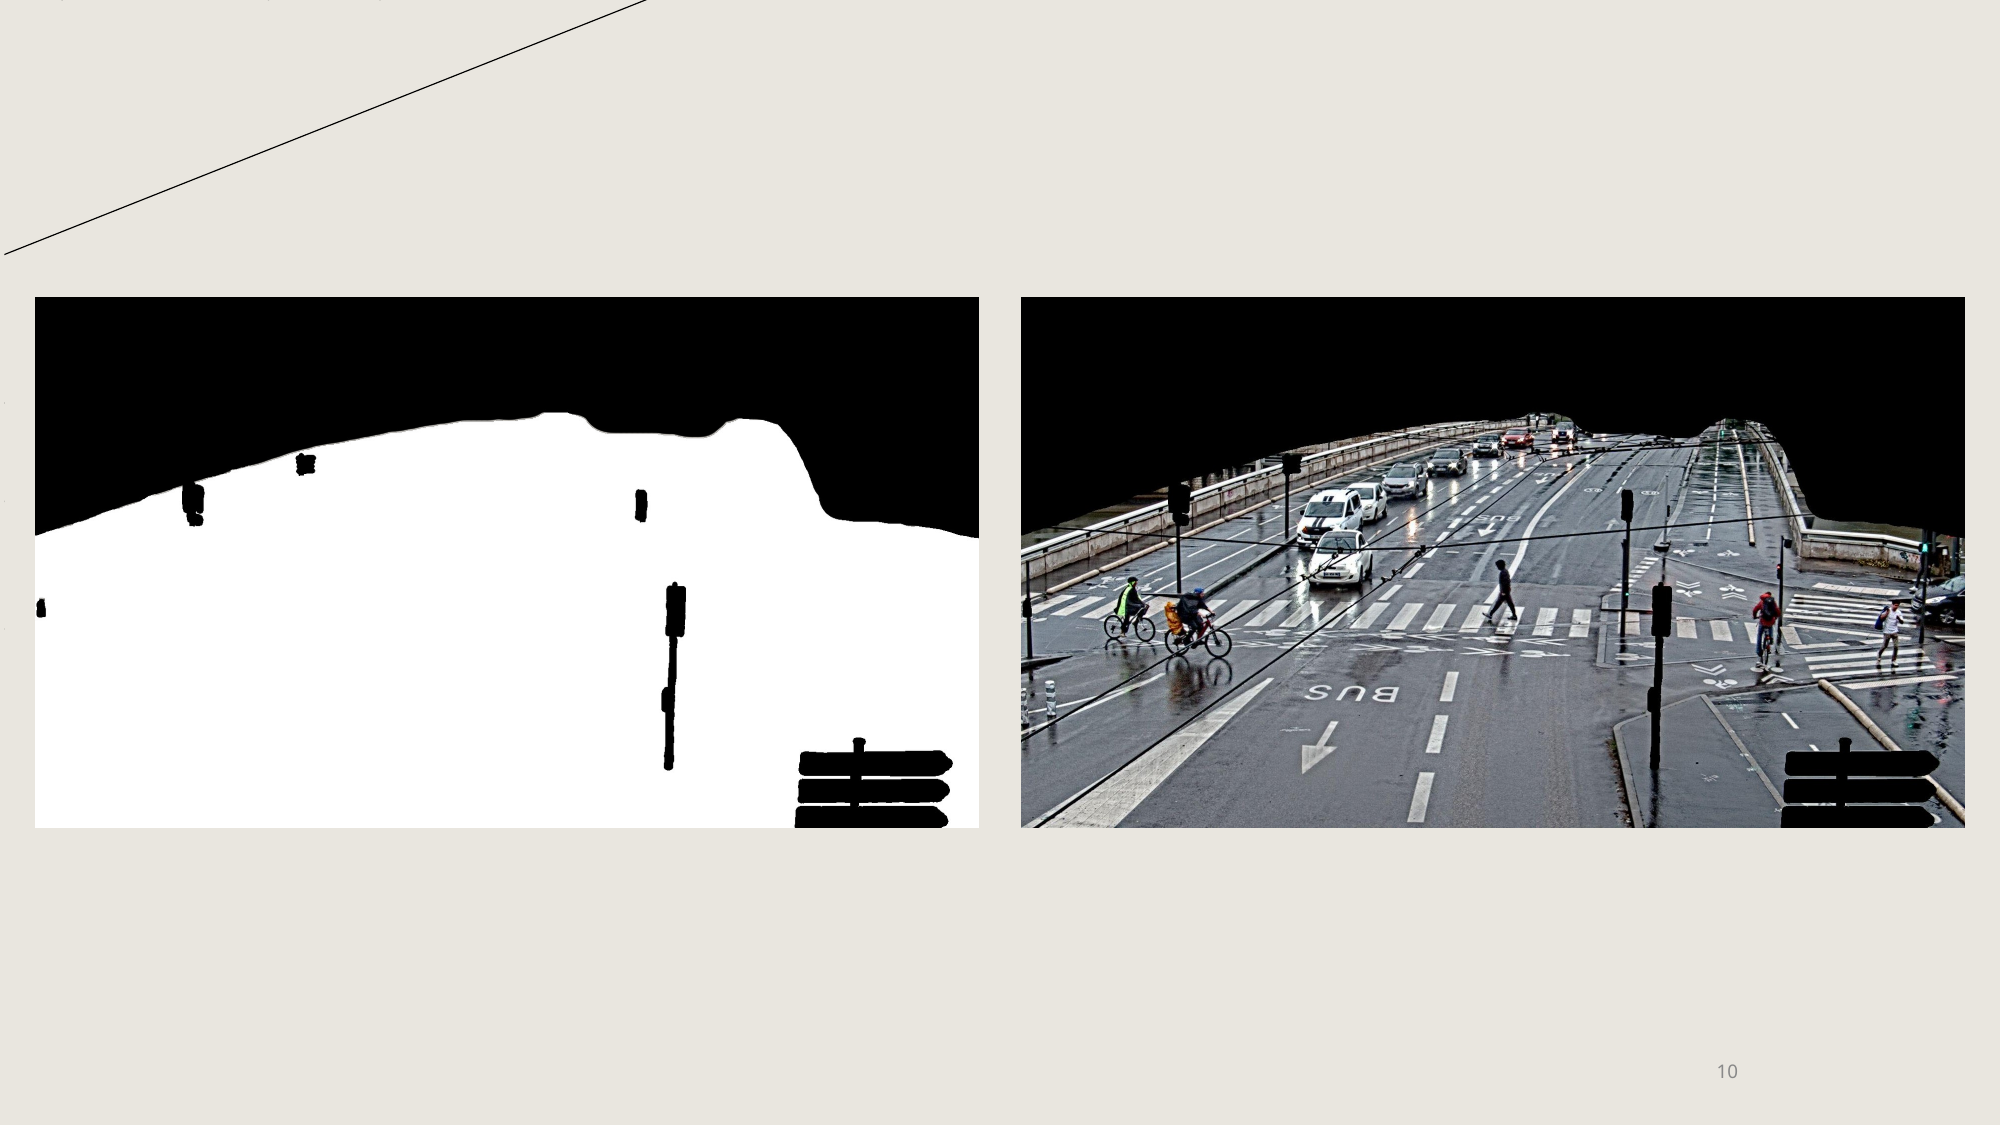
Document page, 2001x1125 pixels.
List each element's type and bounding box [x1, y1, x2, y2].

picture [1021, 297, 1965, 828]
text_box [1701, 1042, 1864, 1103]
picture [35, 297, 979, 828]
